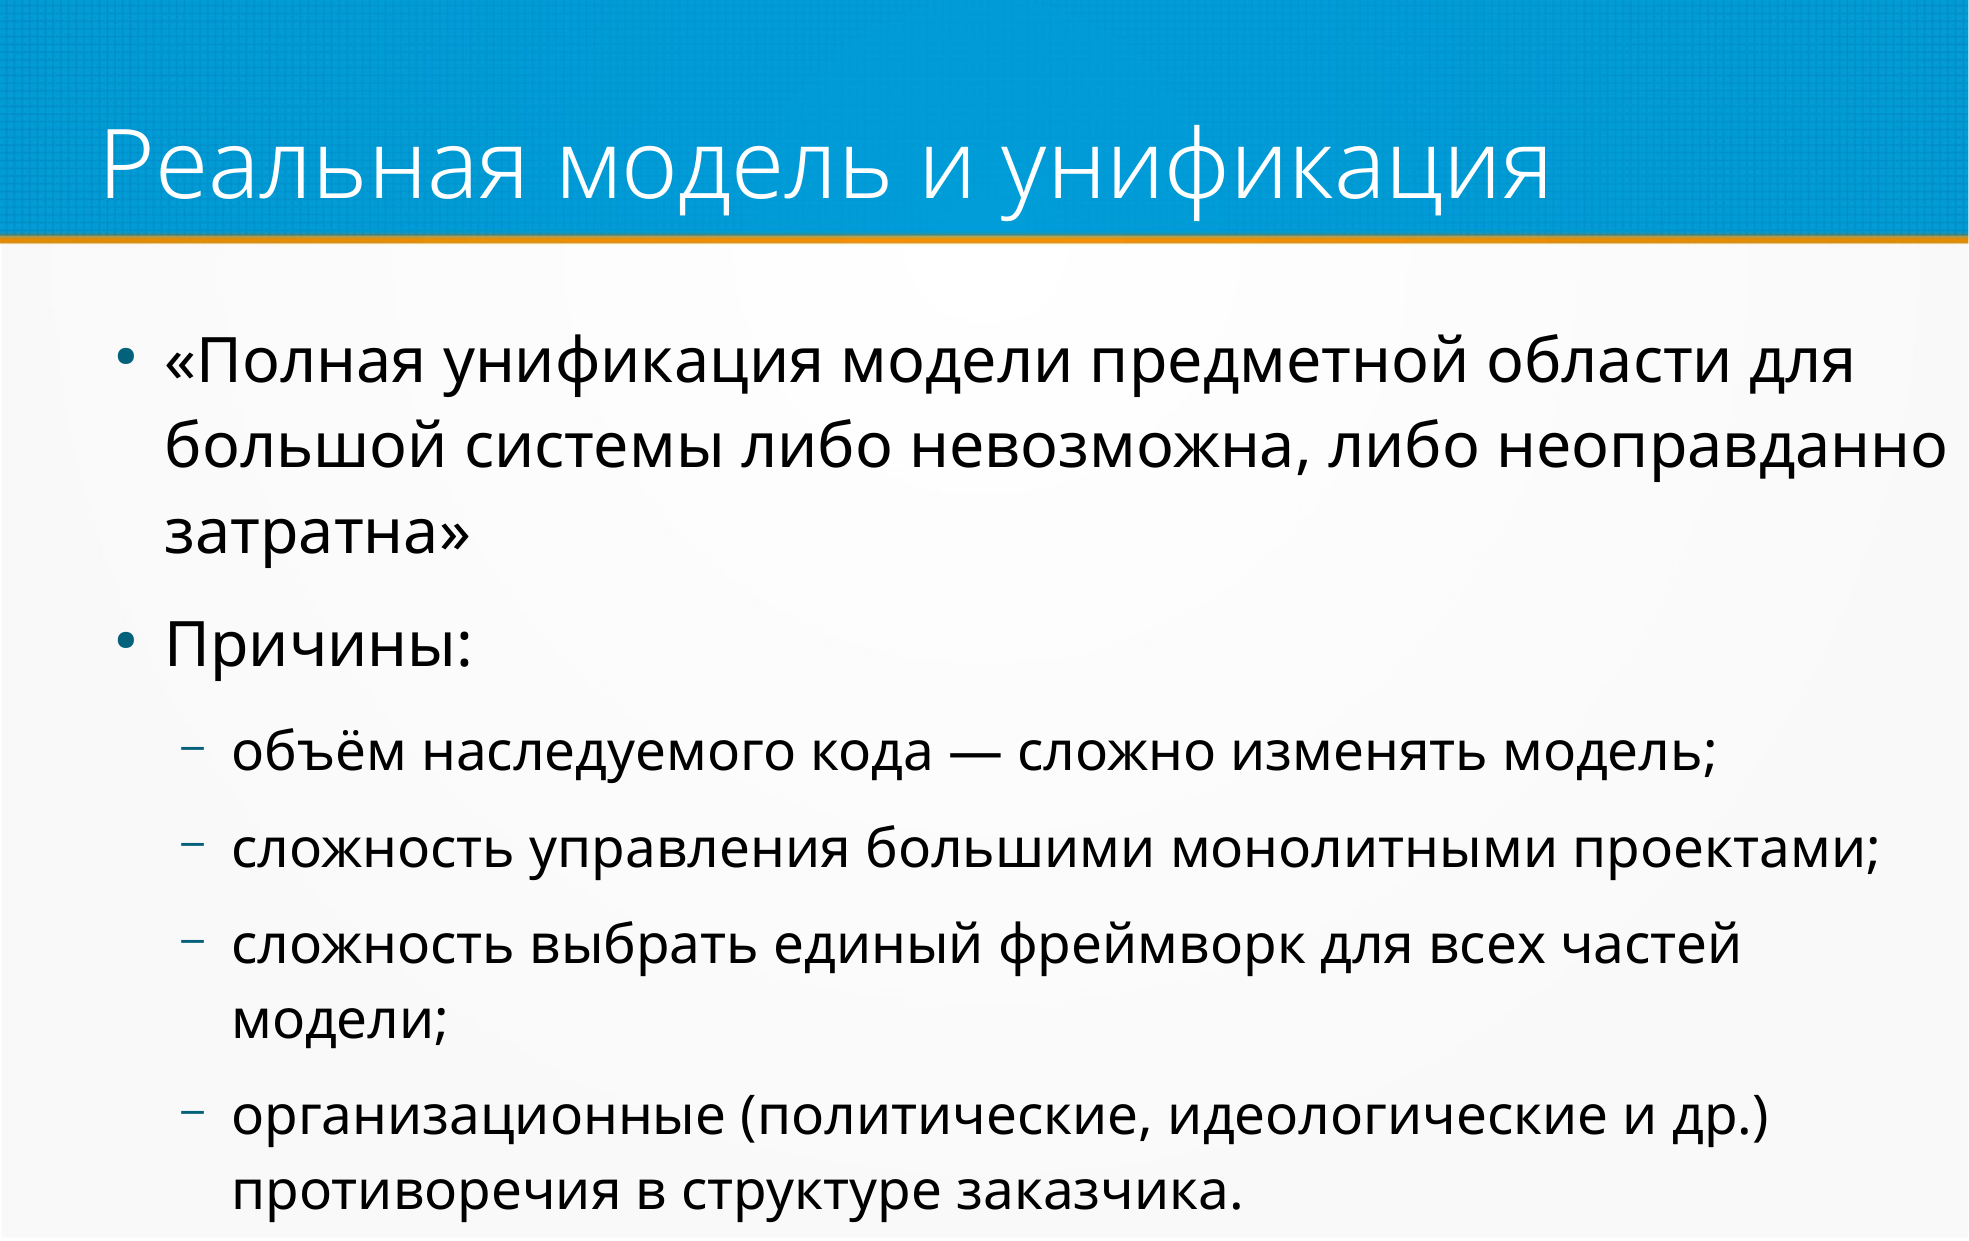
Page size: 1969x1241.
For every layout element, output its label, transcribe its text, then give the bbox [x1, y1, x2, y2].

title Реальная модель и унификация [98, 19, 1870, 227]
picture [0, 233, 1969, 1241]
list «Полная унификация модели предметной области для большой системы либо невозможна, либо неоправданно затратна» Причины: объём наследуемого кода — сложно изменять модель; сложность управления большими монолитными проектами; сложность выбрать единый фреймворк для всех частей модели; организационные (политические, идеологические и др.) противоречия в структуре заказчика. [98, 315, 1969, 1241]
